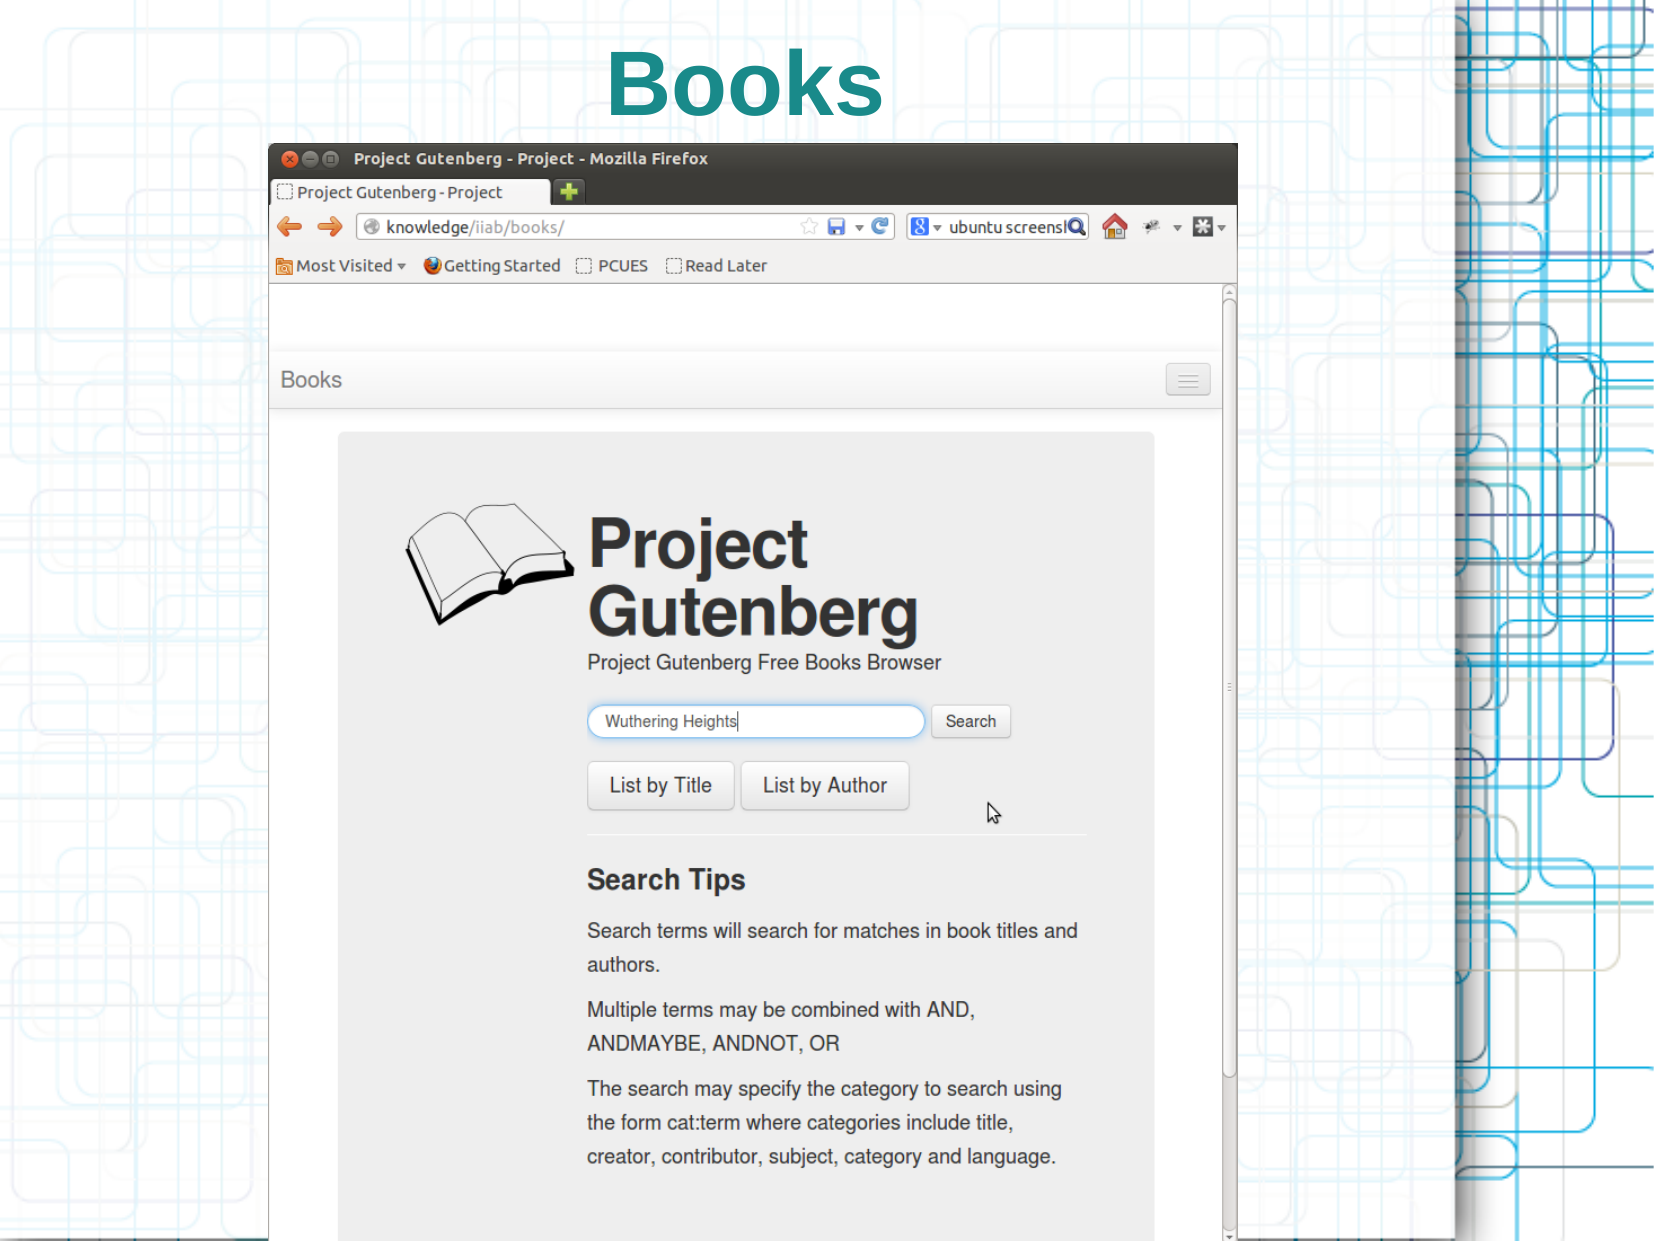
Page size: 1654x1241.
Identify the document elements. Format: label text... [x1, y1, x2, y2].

title Books [66, 0, 1426, 188]
picture [0, 0, 1654, 1241]
